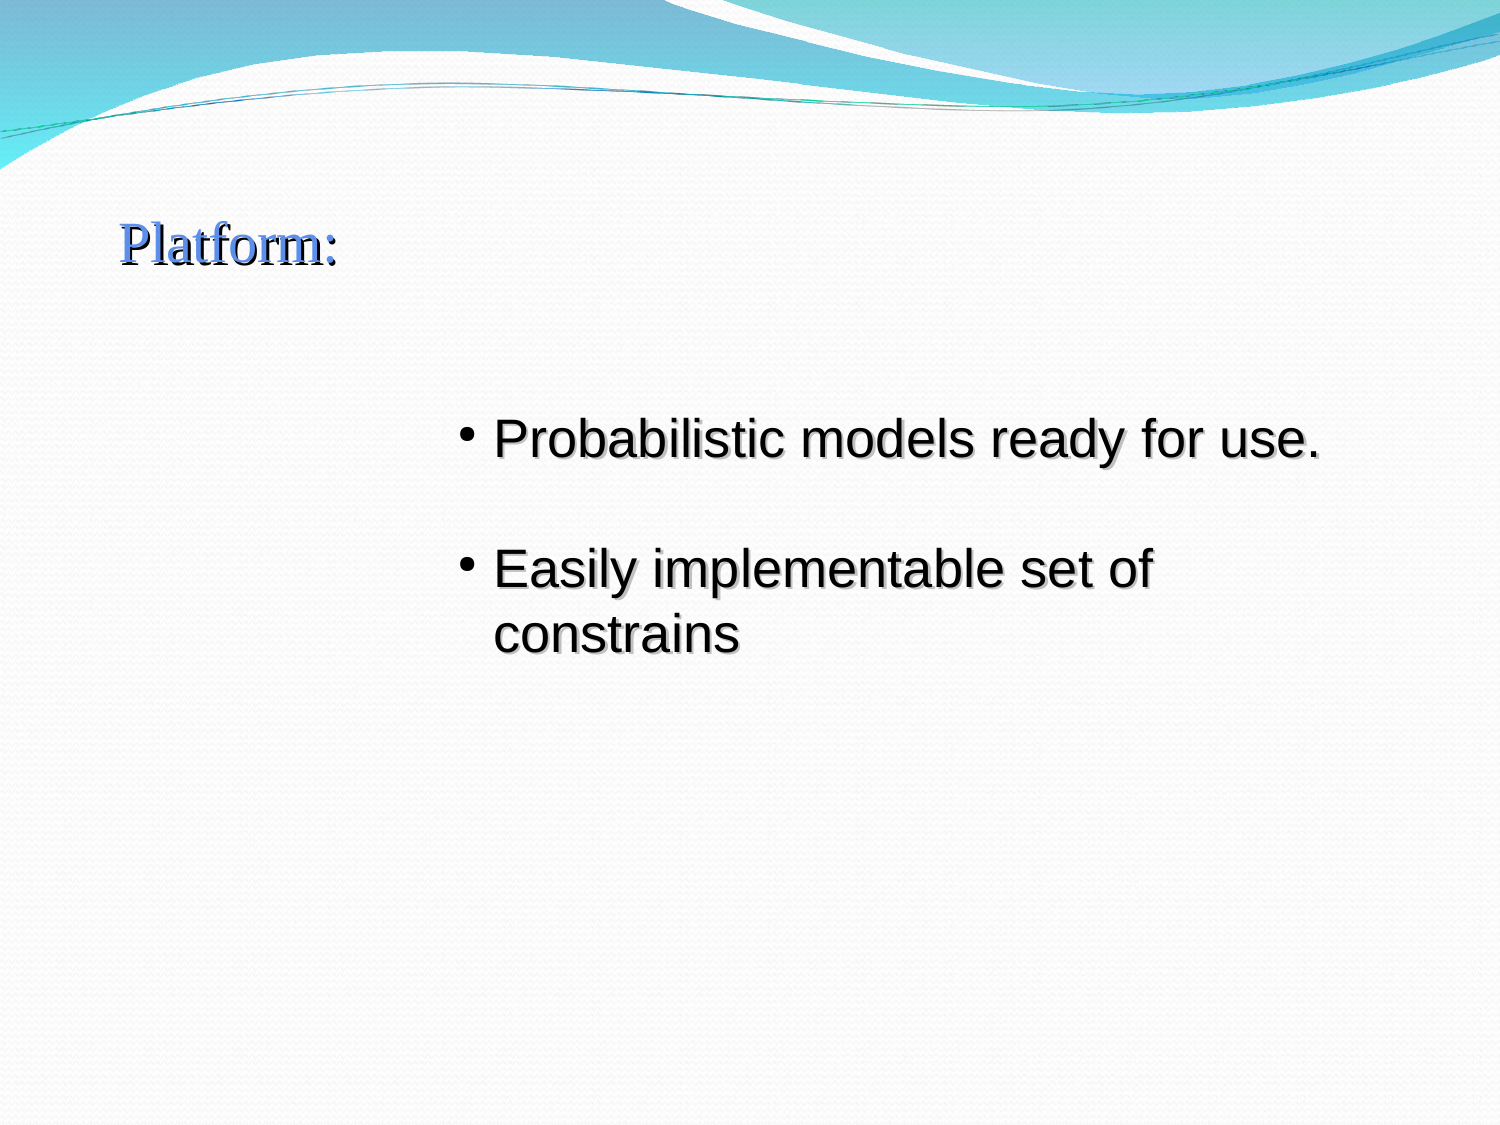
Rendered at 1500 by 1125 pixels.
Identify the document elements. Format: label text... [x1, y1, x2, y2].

text_box Probabilistic models ready for use. Easily implementable set of constrains [124, 330, 1430, 1125]
text_box Platform: [38, 207, 1008, 275]
picture [0, 0, 1500, 1125]
